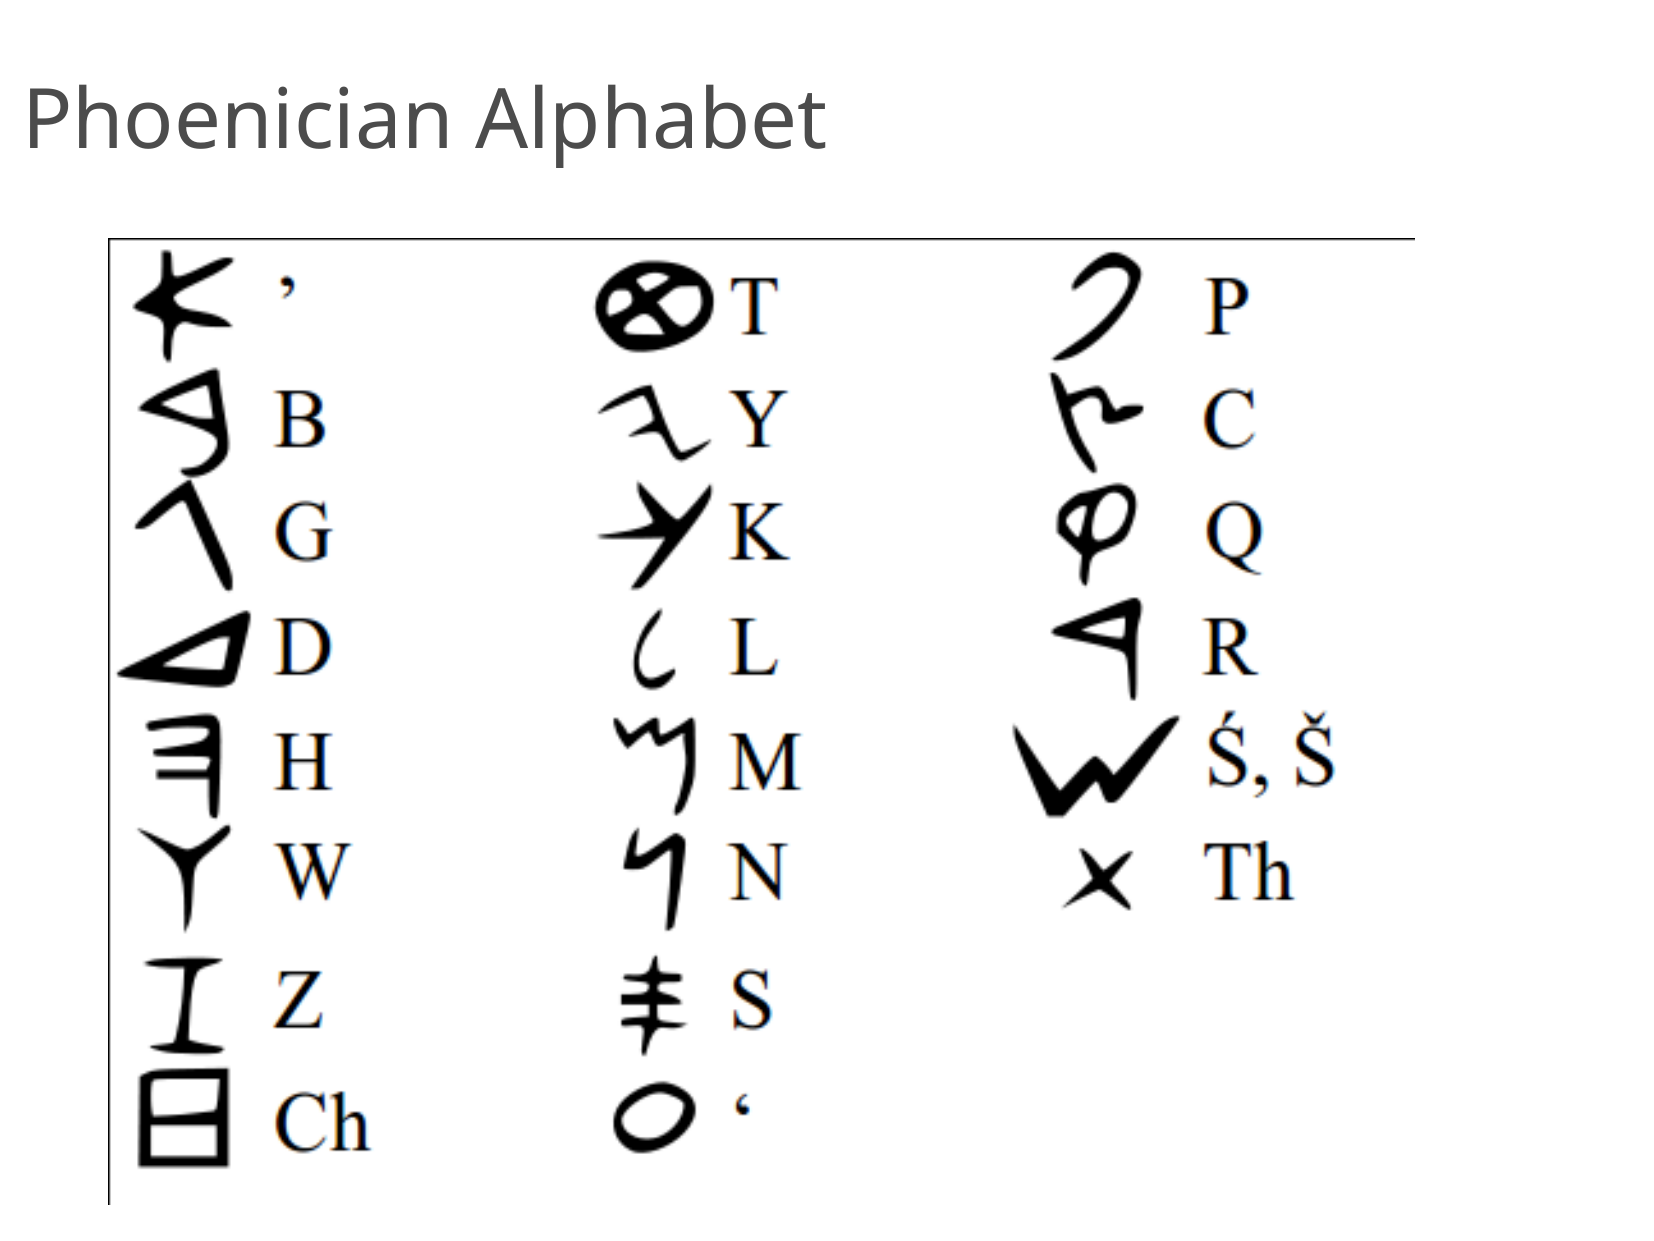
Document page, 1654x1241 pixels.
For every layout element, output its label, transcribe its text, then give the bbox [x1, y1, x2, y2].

picture [108, 238, 1415, 1205]
title Phoenician Alphabet [22, 26, 1654, 205]
